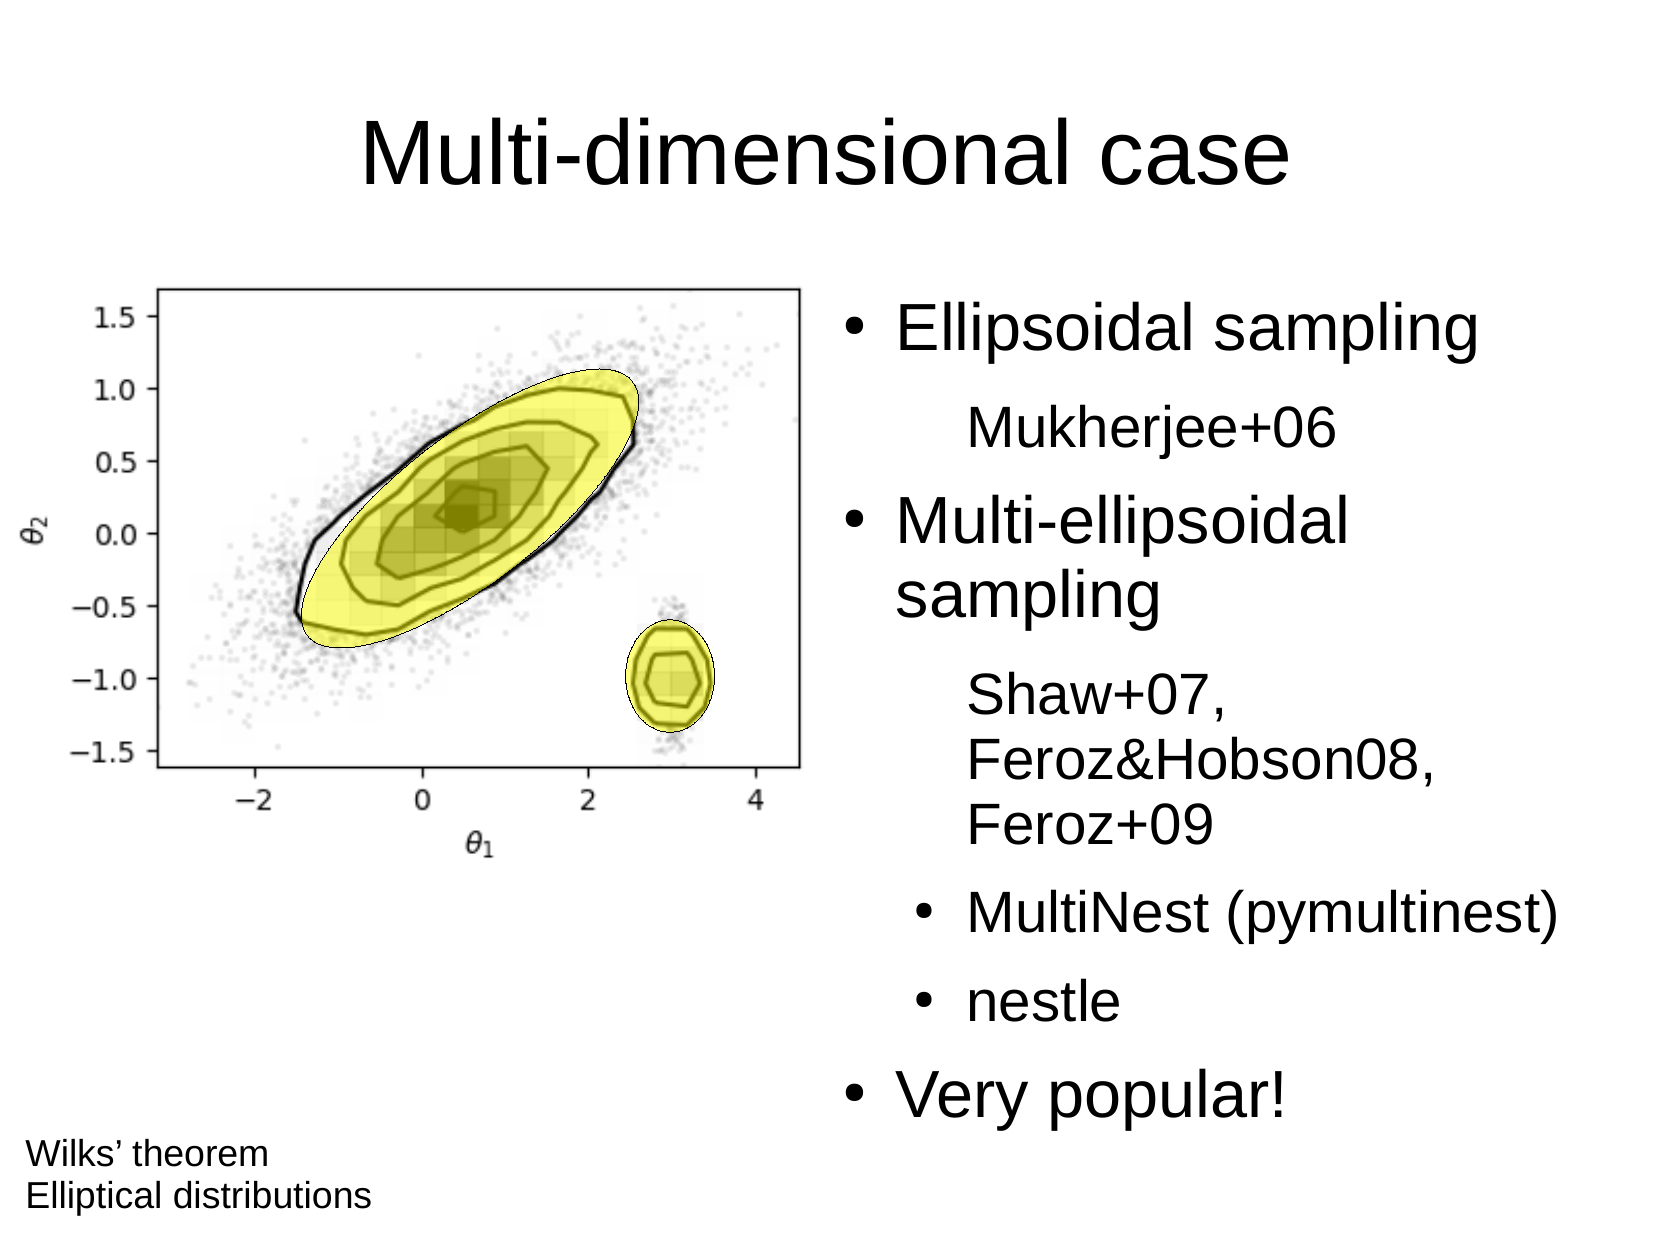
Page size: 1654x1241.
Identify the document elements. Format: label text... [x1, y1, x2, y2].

list Ellipsoidal sampling Mukherjee+06 Multi-ellipsoidal sampling Shaw+07, Feroz&Hobson08, Feroz+09 MultiNest (pymultinest) nestle Very popular! [825, 290, 1571, 1133]
title Multi-dimensional case [82, 49, 1571, 257]
text_box [625, 619, 715, 733]
text_box Wilks’ theorem Elliptical distributions [10, 1125, 461, 1241]
picture [0, 262, 826, 885]
text_box [301, 368, 639, 648]
